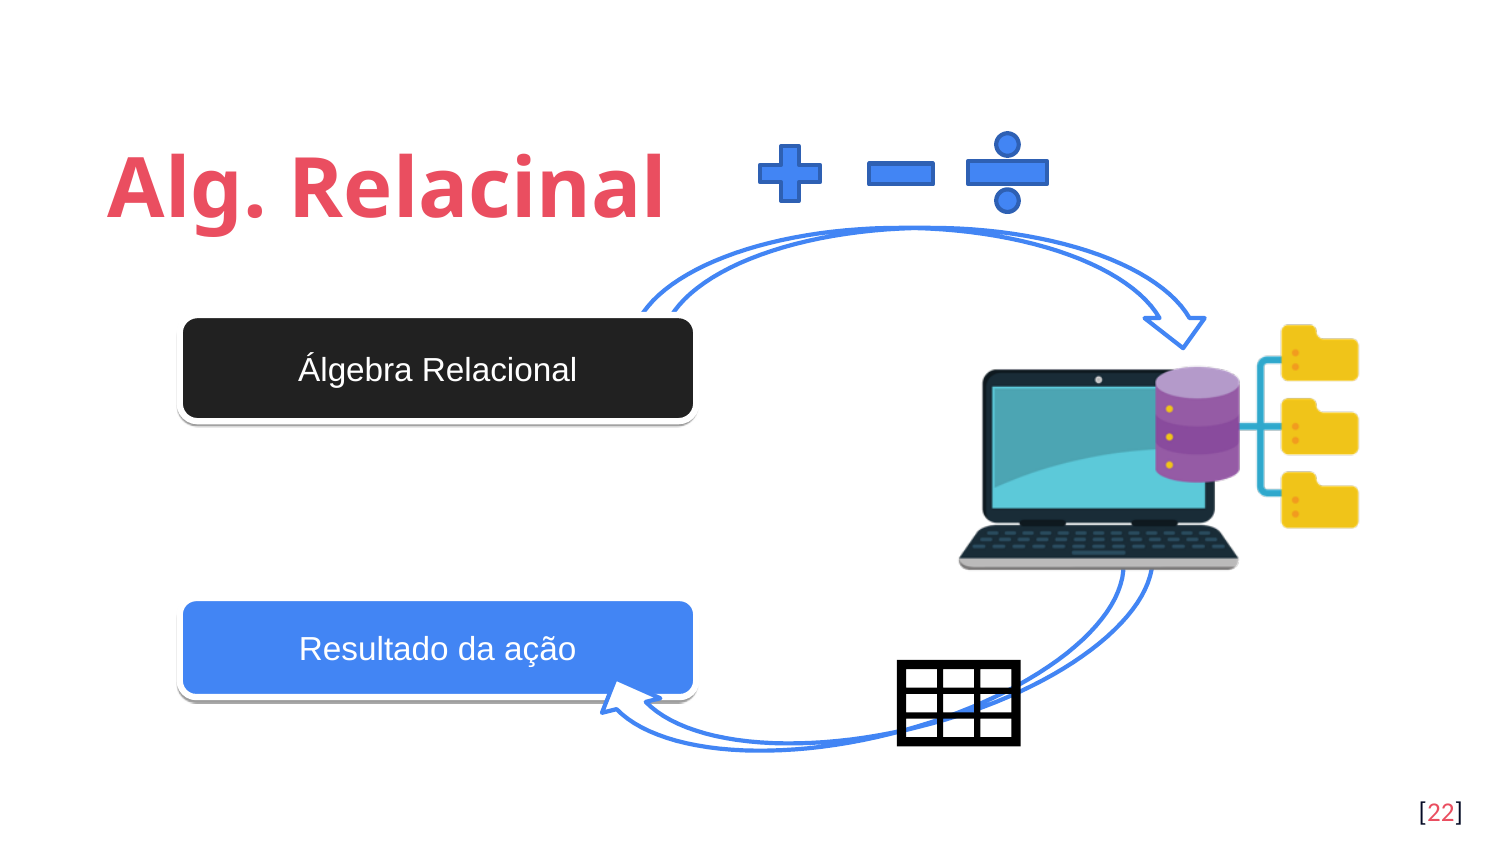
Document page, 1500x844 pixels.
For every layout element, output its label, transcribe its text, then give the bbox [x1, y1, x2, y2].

text_box [869, 164, 933, 184]
text_box [1034, 575, 1151, 685]
text_box [760, 146, 820, 201]
text_box Álgebra Relacional [179, 315, 697, 422]
text_box Alg. Relacinal [92, 104, 1408, 243]
text_box [641, 243, 800, 315]
slide_number [22] [1403, 779, 1494, 844]
text_box Resultado da ação [179, 597, 697, 698]
text_box [996, 133, 1019, 156]
picture [933, 321, 1384, 575]
text_box [996, 189, 1019, 212]
picture [883, 628, 1034, 779]
text_box [1029, 243, 1205, 321]
text_box [601, 678, 883, 751]
text_box [967, 161, 1048, 184]
